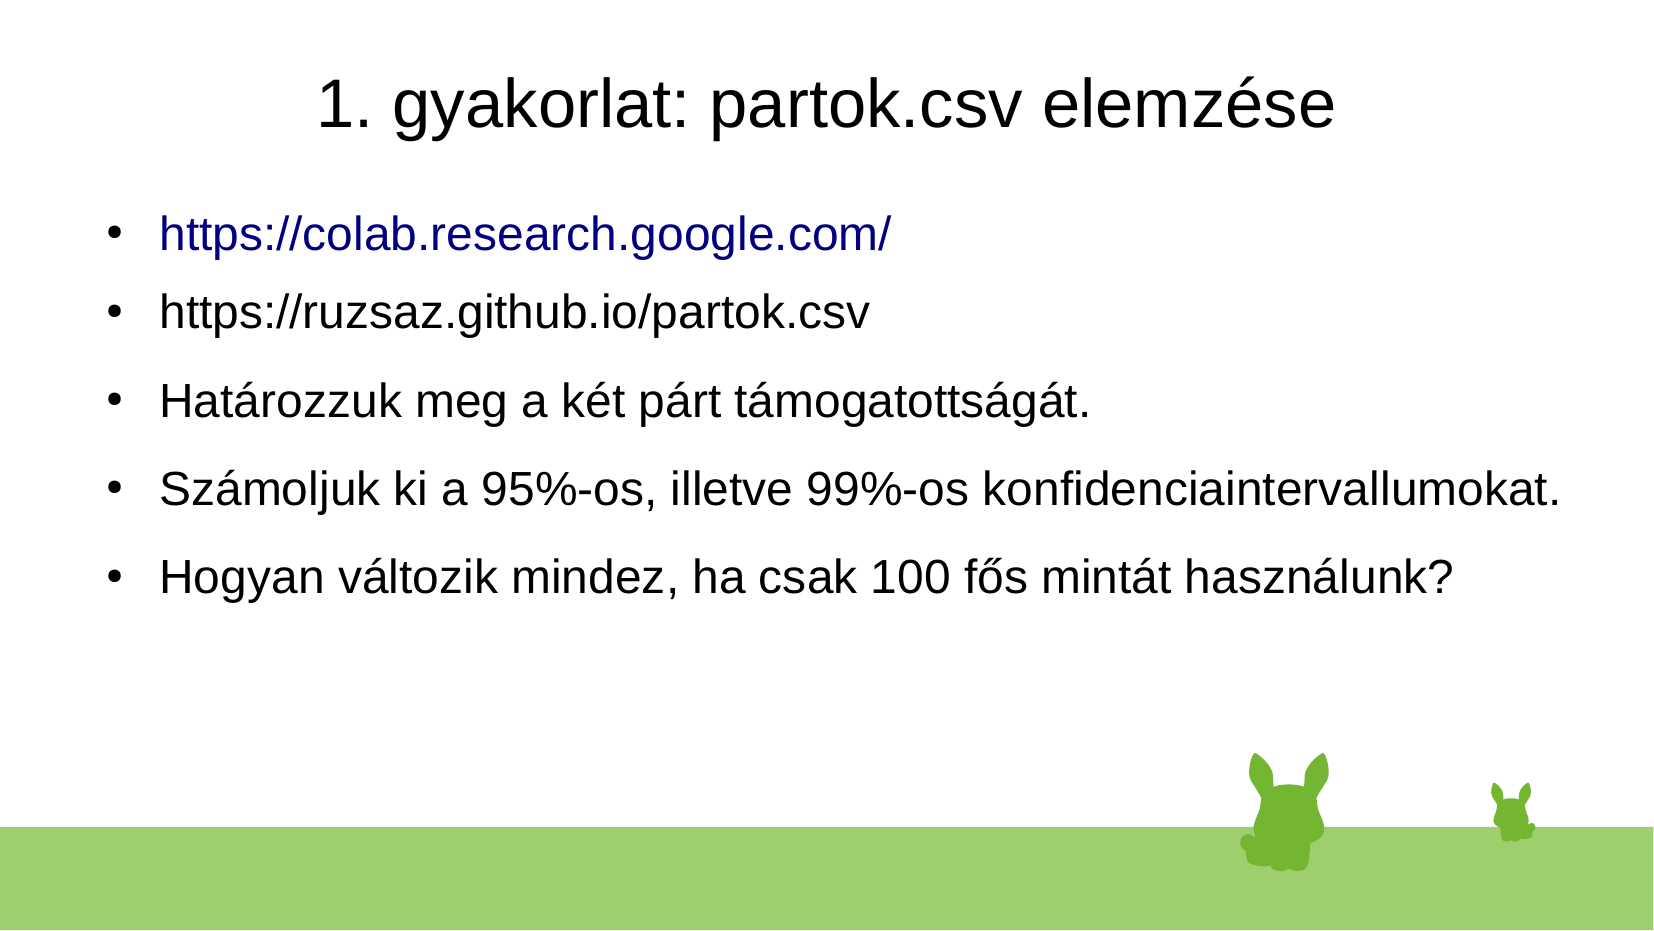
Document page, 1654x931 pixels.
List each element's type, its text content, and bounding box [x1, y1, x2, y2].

list https://colab.research.google.com/ https://ruzsaz.github.io/partok.csv Határozzuk meg a két párt támogatottságát. Számoljuk ki a 95%-os, illetve 99%-os konfidenciaintervallumokat. Hogyan változik mindez, ha csak 100 fős mintát használunk? [88, 206, 1565, 739]
title 1. gyakorlat: partok.csv elemzése [88, 29, 1565, 178]
